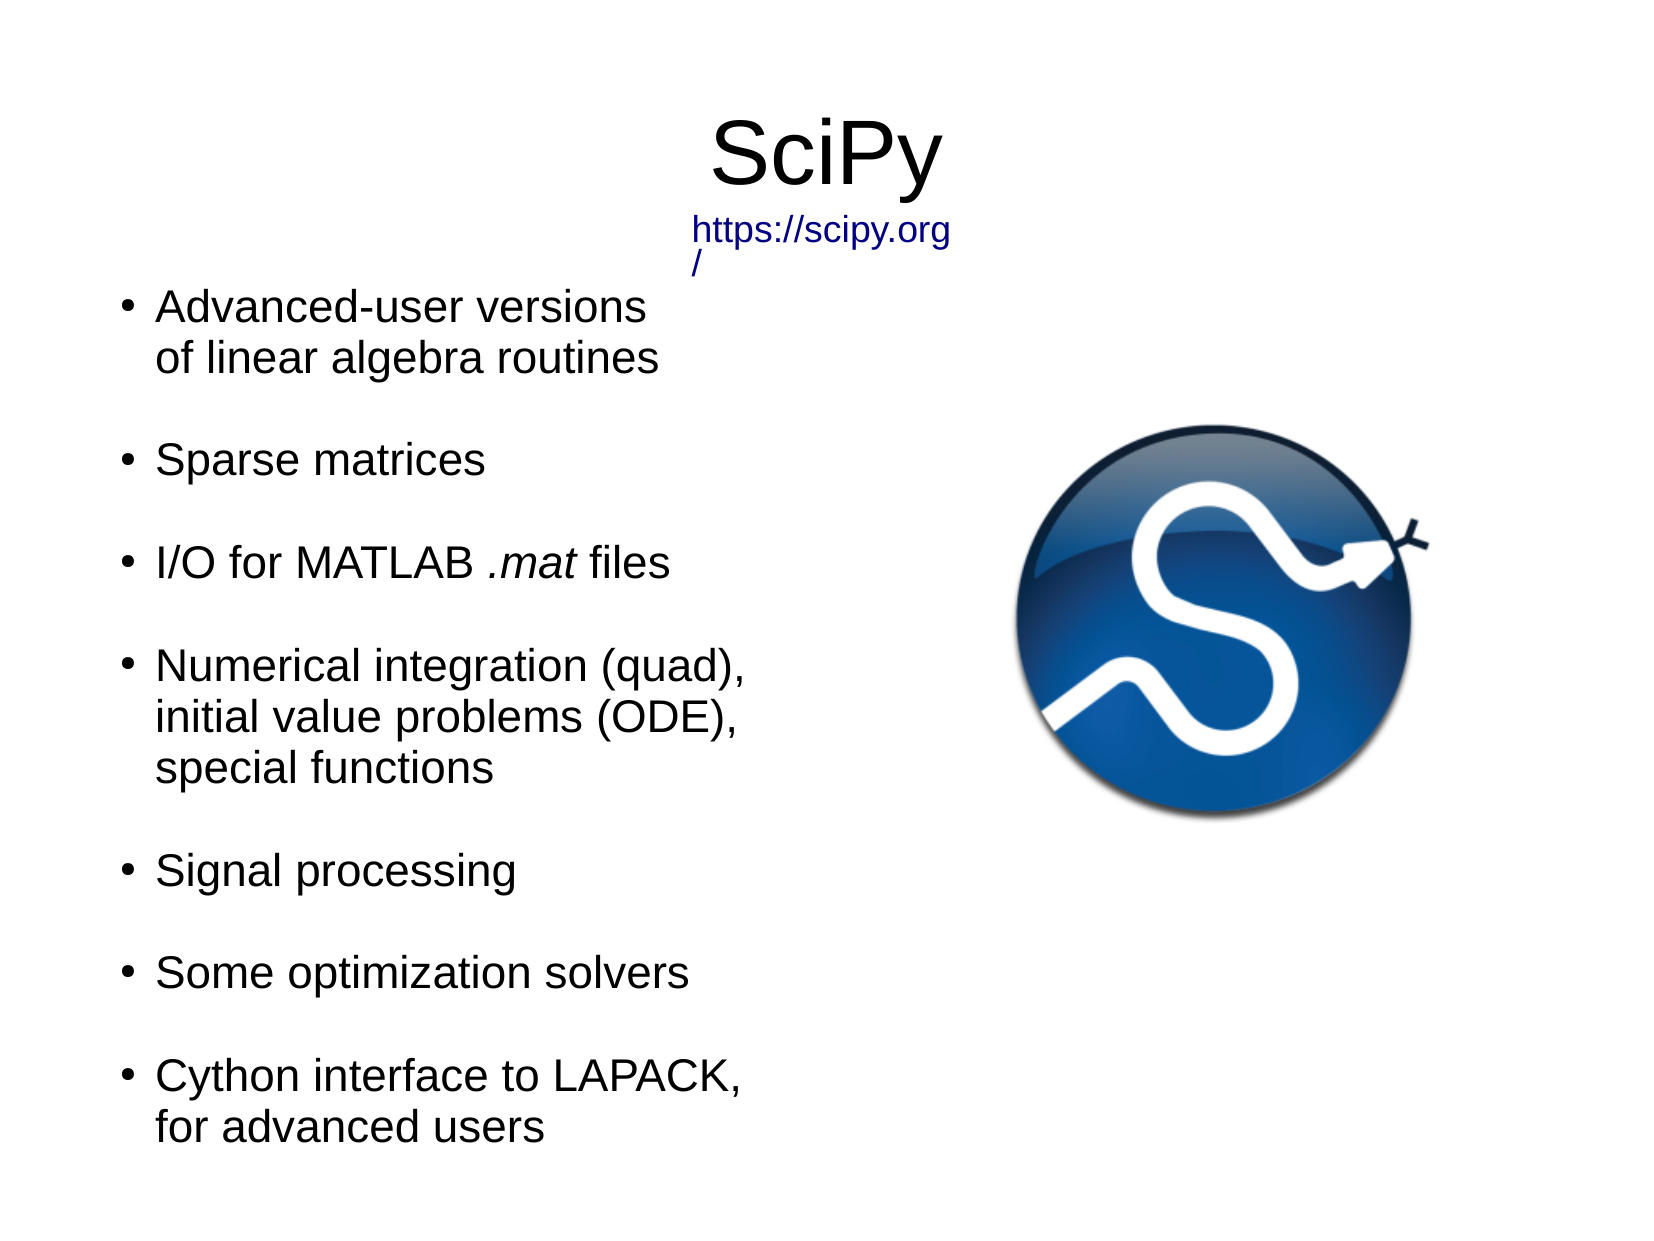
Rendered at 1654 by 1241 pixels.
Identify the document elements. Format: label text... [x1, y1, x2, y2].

picture [1002, 401, 1441, 839]
title SciPy [82, 49, 1571, 257]
text_box https://scipy.org/ [676, 200, 977, 258]
text_box Advanced-user versions of linear algebra routines Sparse matrices I/O for MATLAB .mat files Numerical integration (quad), initial value problems (ODE), special functions Signal processing Some optimization solvers Cython interface to LAPACK, for advanced users [105, 273, 856, 1211]
